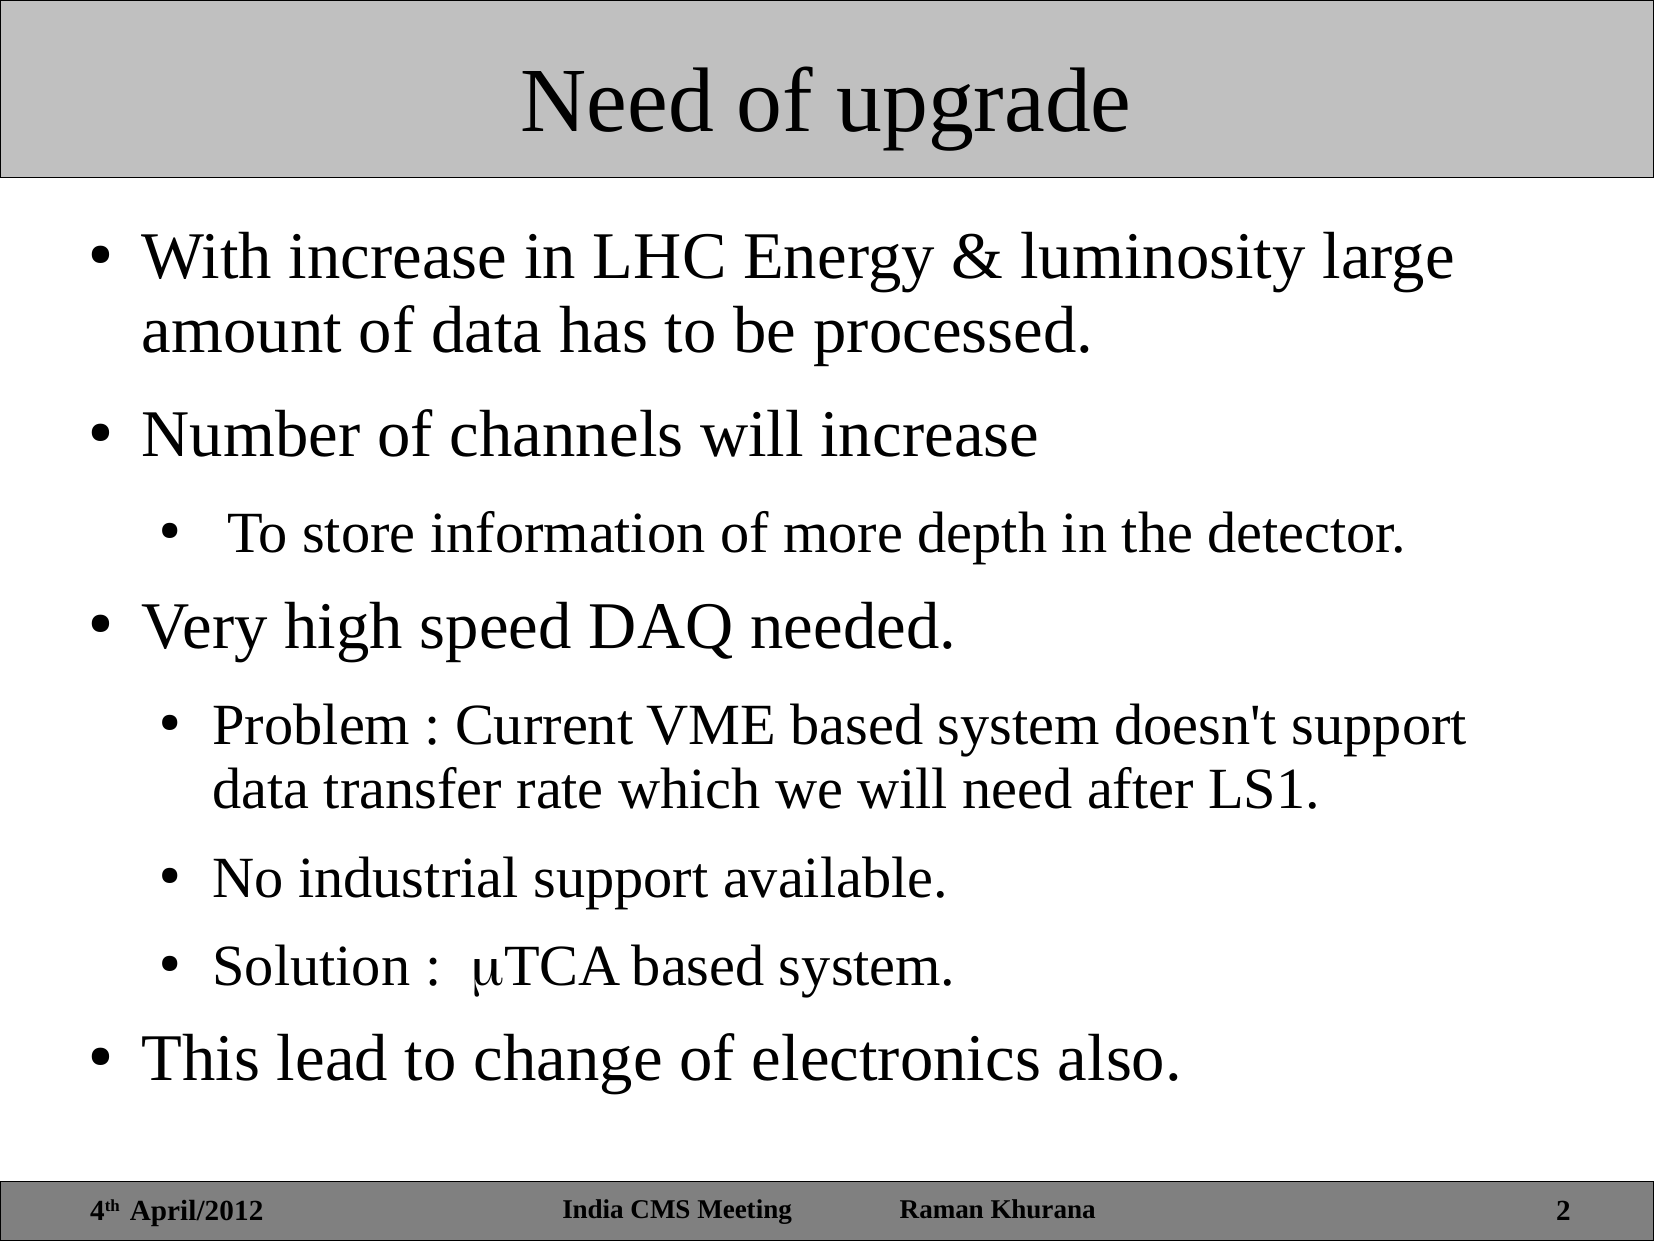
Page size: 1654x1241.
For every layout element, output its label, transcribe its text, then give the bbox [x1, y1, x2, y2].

list With increase in LHC Energy & luminosity large amount of data has to be processed. Number of channels will increase To store information of more depth in the detector. Very high speed DAQ needed. Problem : Current VME based system doesn't support data transfer rate which we will need after LS1. No industrial support available. Solution : mTCA based system. This lead to change of electronics also. [70, 219, 1559, 1152]
title Need of upgrade [82, 35, 1571, 166]
